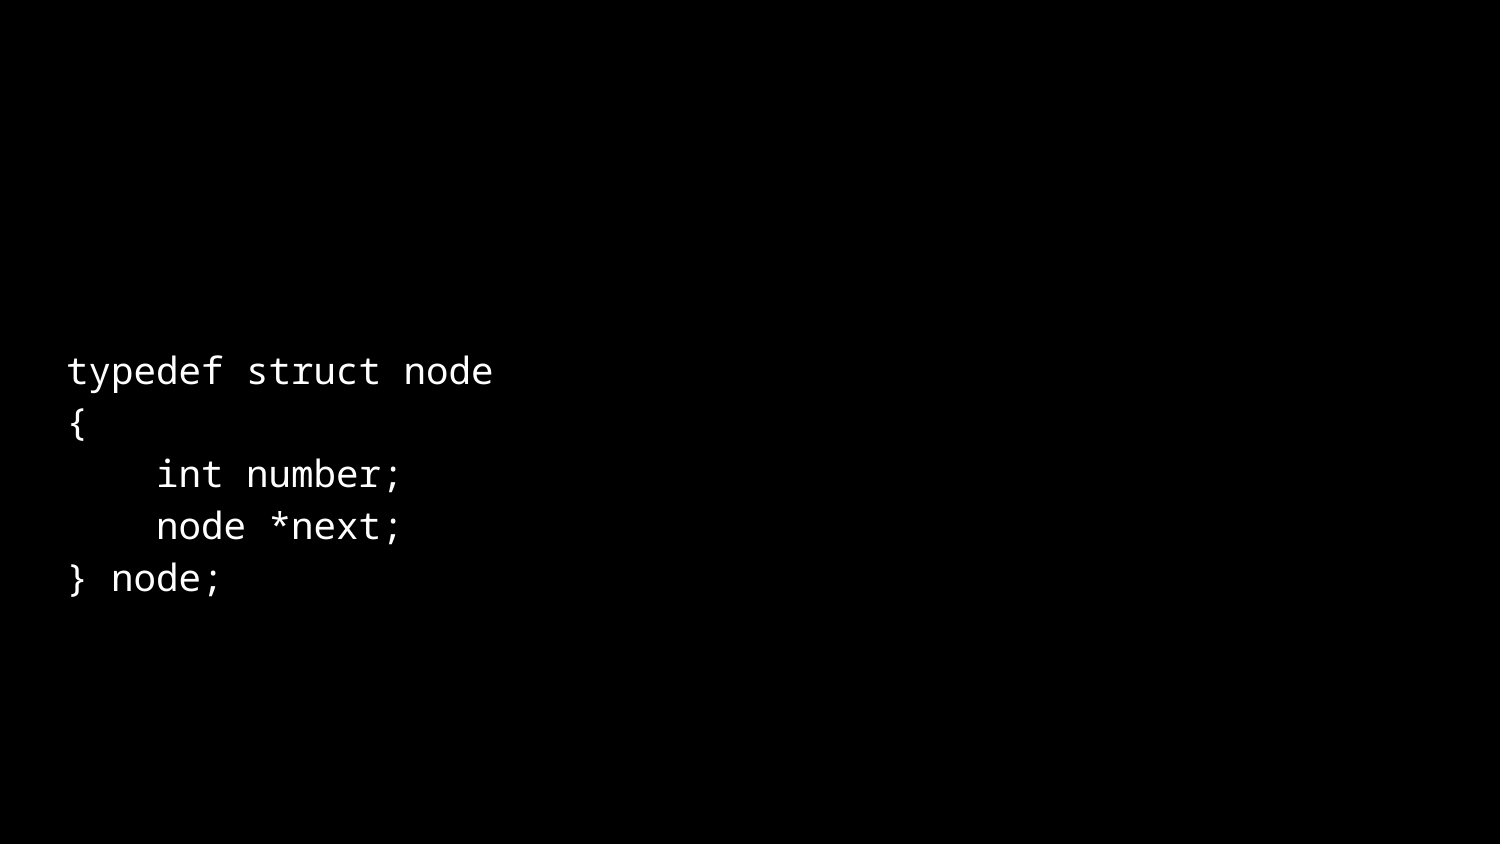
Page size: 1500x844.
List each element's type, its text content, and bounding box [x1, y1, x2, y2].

list typedef struct node { int number; node *next; } node; [51, 189, 1449, 750]
